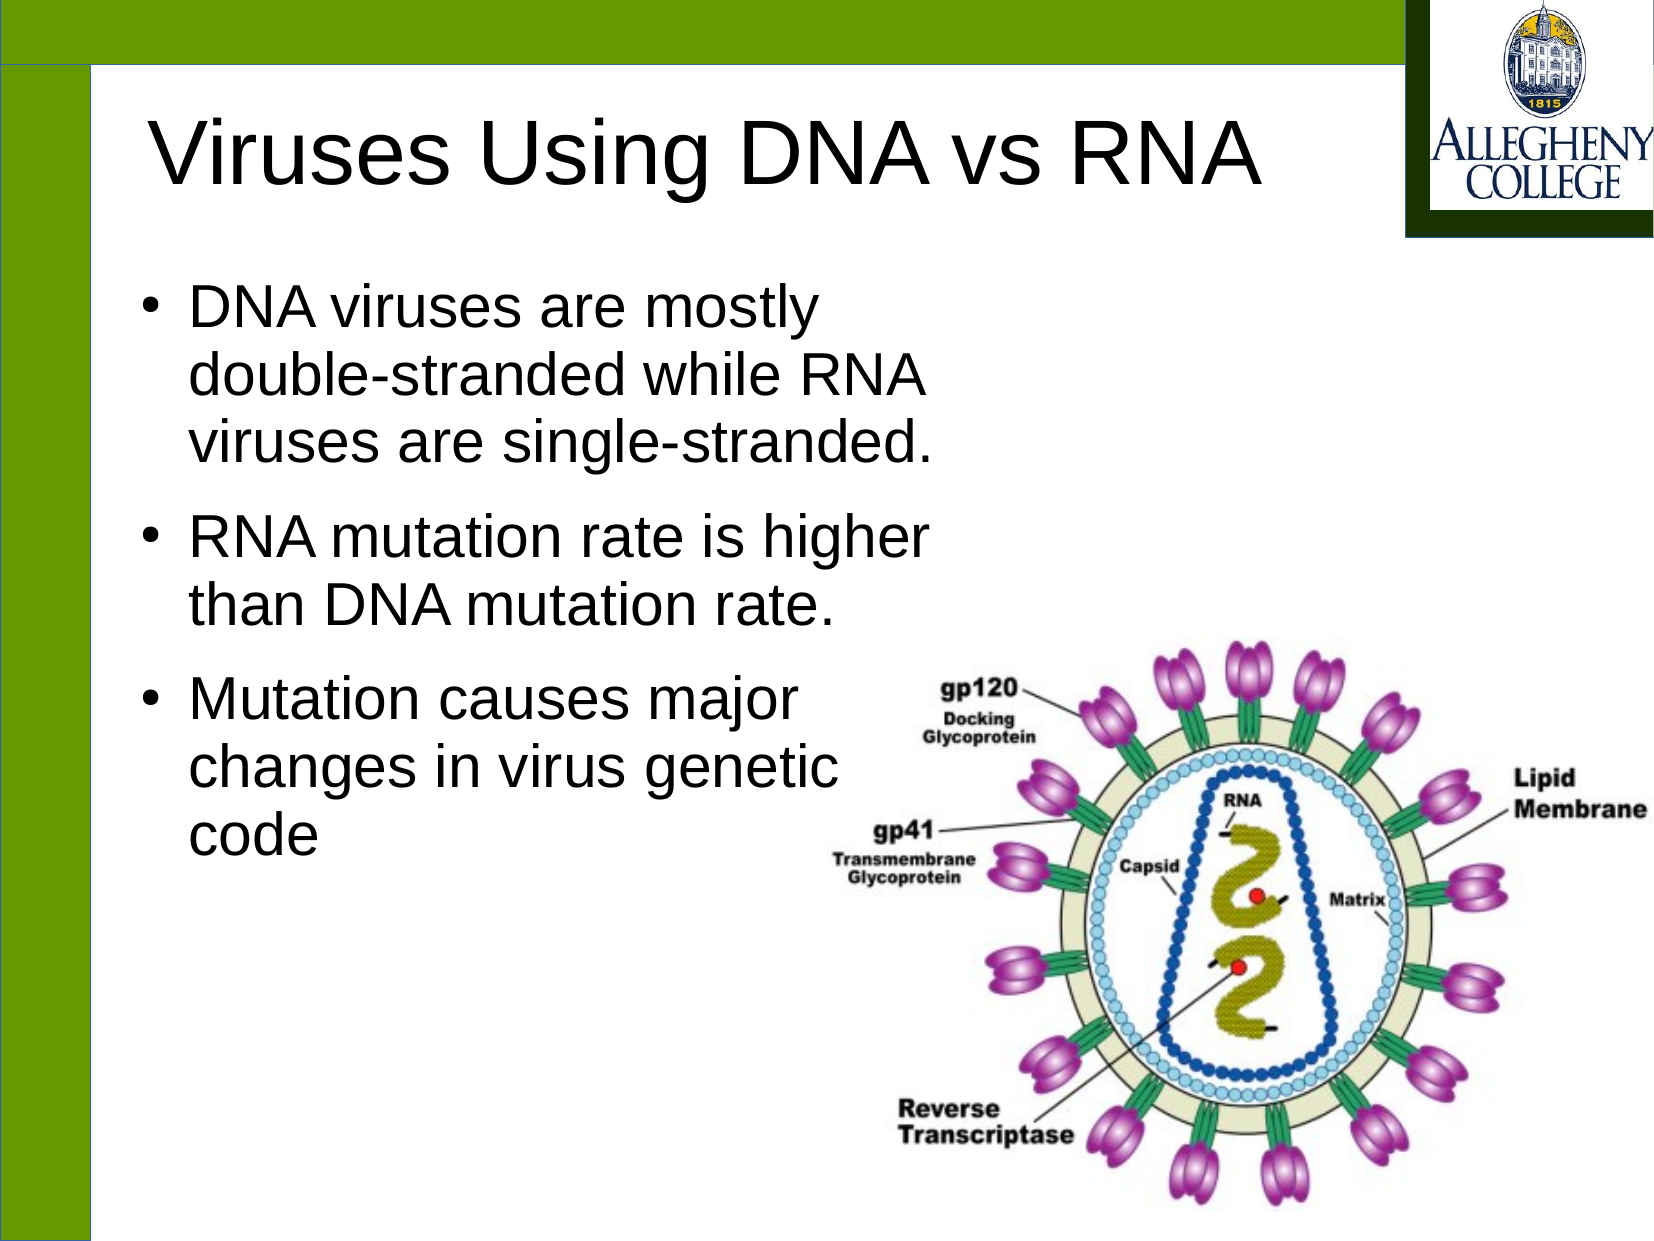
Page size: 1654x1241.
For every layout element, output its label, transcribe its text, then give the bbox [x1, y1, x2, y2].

picture [827, 636, 1654, 1212]
text_box [0, 0, 1654, 1241]
list DNA viruses are mostly double-stranded while RNA viruses are single-stranded. RNA mutation rate is higher than DNA mutation rate. Mutation causes major changes in virus genetic code [124, 272, 958, 992]
picture [1430, 0, 1654, 210]
title Viruses Using DNA vs RNA [112, 65, 1321, 257]
